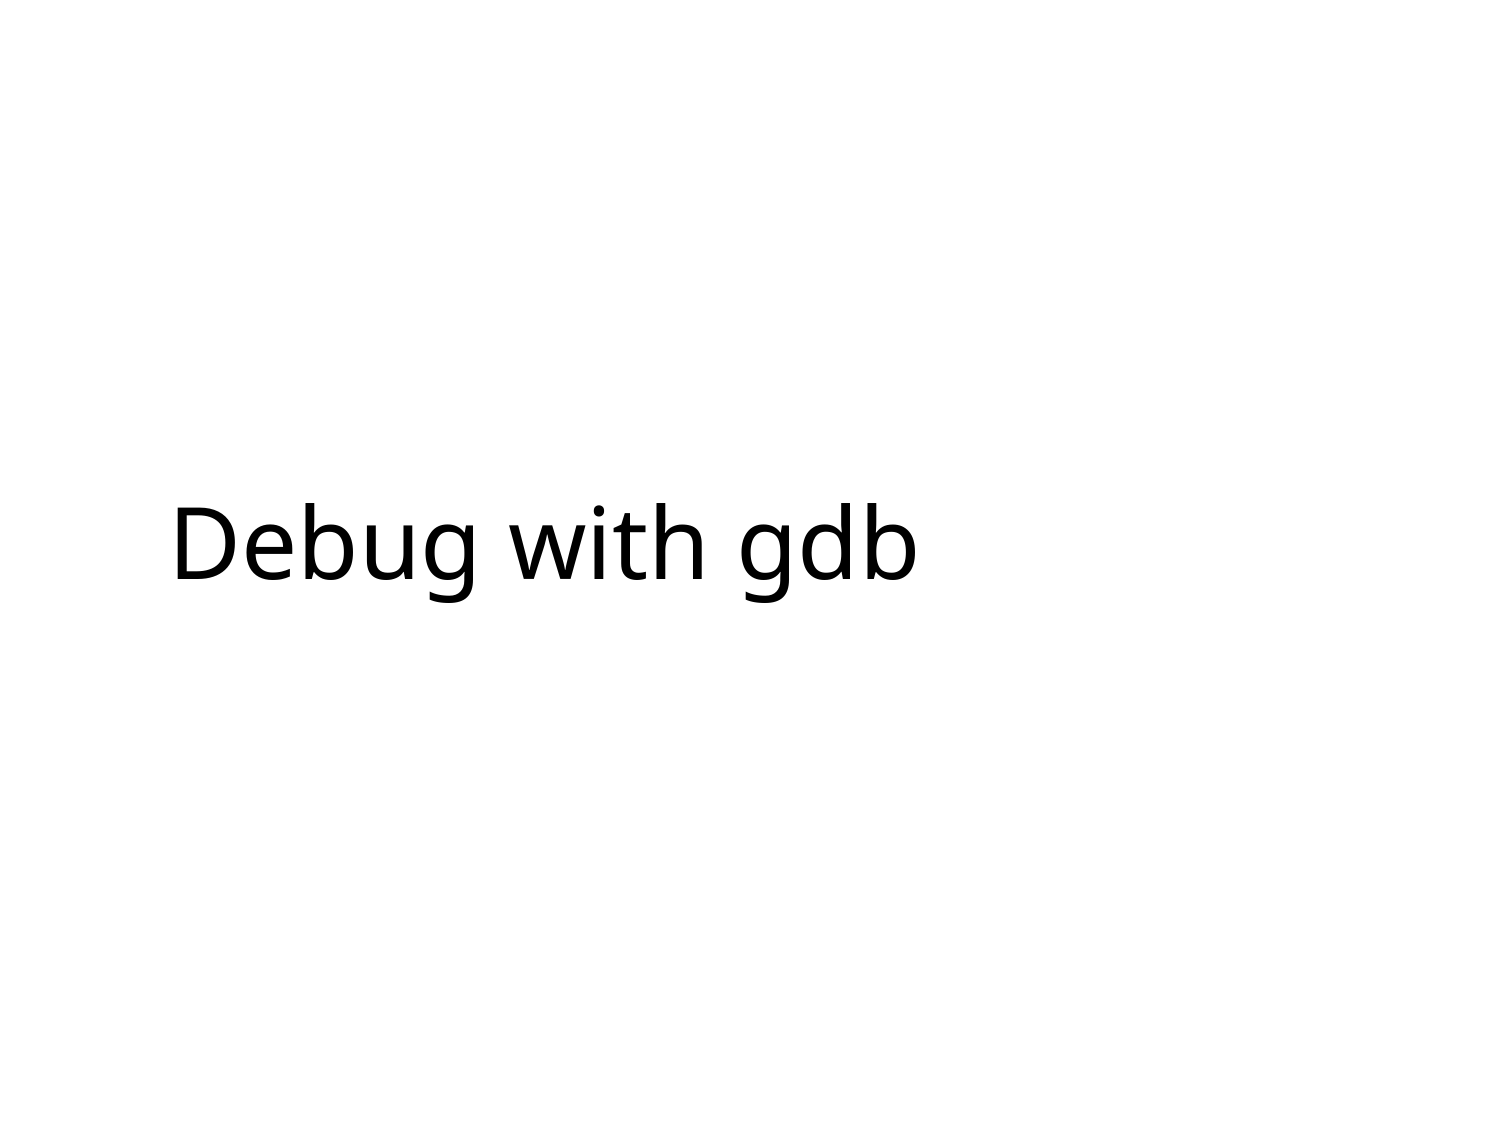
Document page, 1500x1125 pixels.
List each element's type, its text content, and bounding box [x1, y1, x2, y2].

text_box Debug with gdb [153, 472, 1362, 623]
